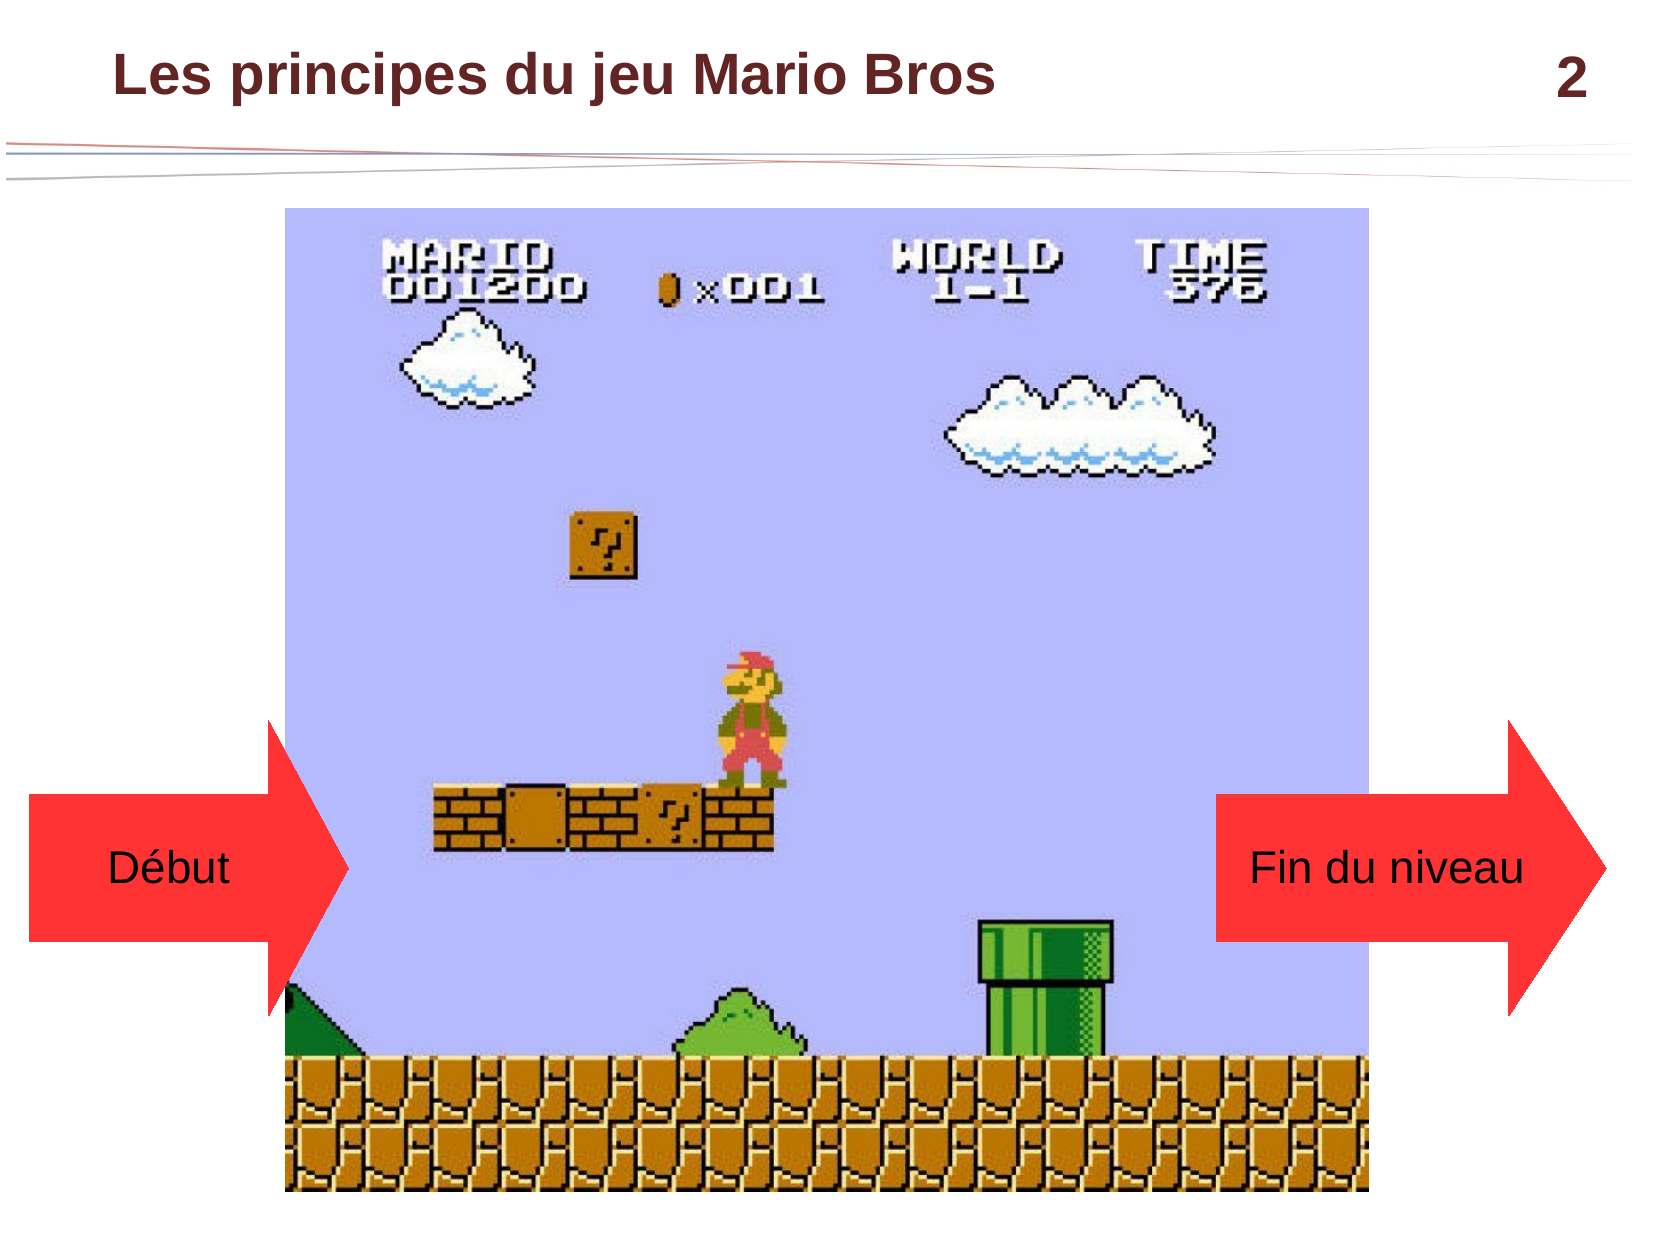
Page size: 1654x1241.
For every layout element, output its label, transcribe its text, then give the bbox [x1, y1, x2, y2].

picture [6, 133, 1632, 1192]
text_box Fin du niveau [1216, 720, 1607, 1016]
title 2 [1507, 15, 1638, 134]
text_box Début [29, 720, 349, 1016]
title Les principes du jeu Mario Bros [0, 11, 1111, 130]
